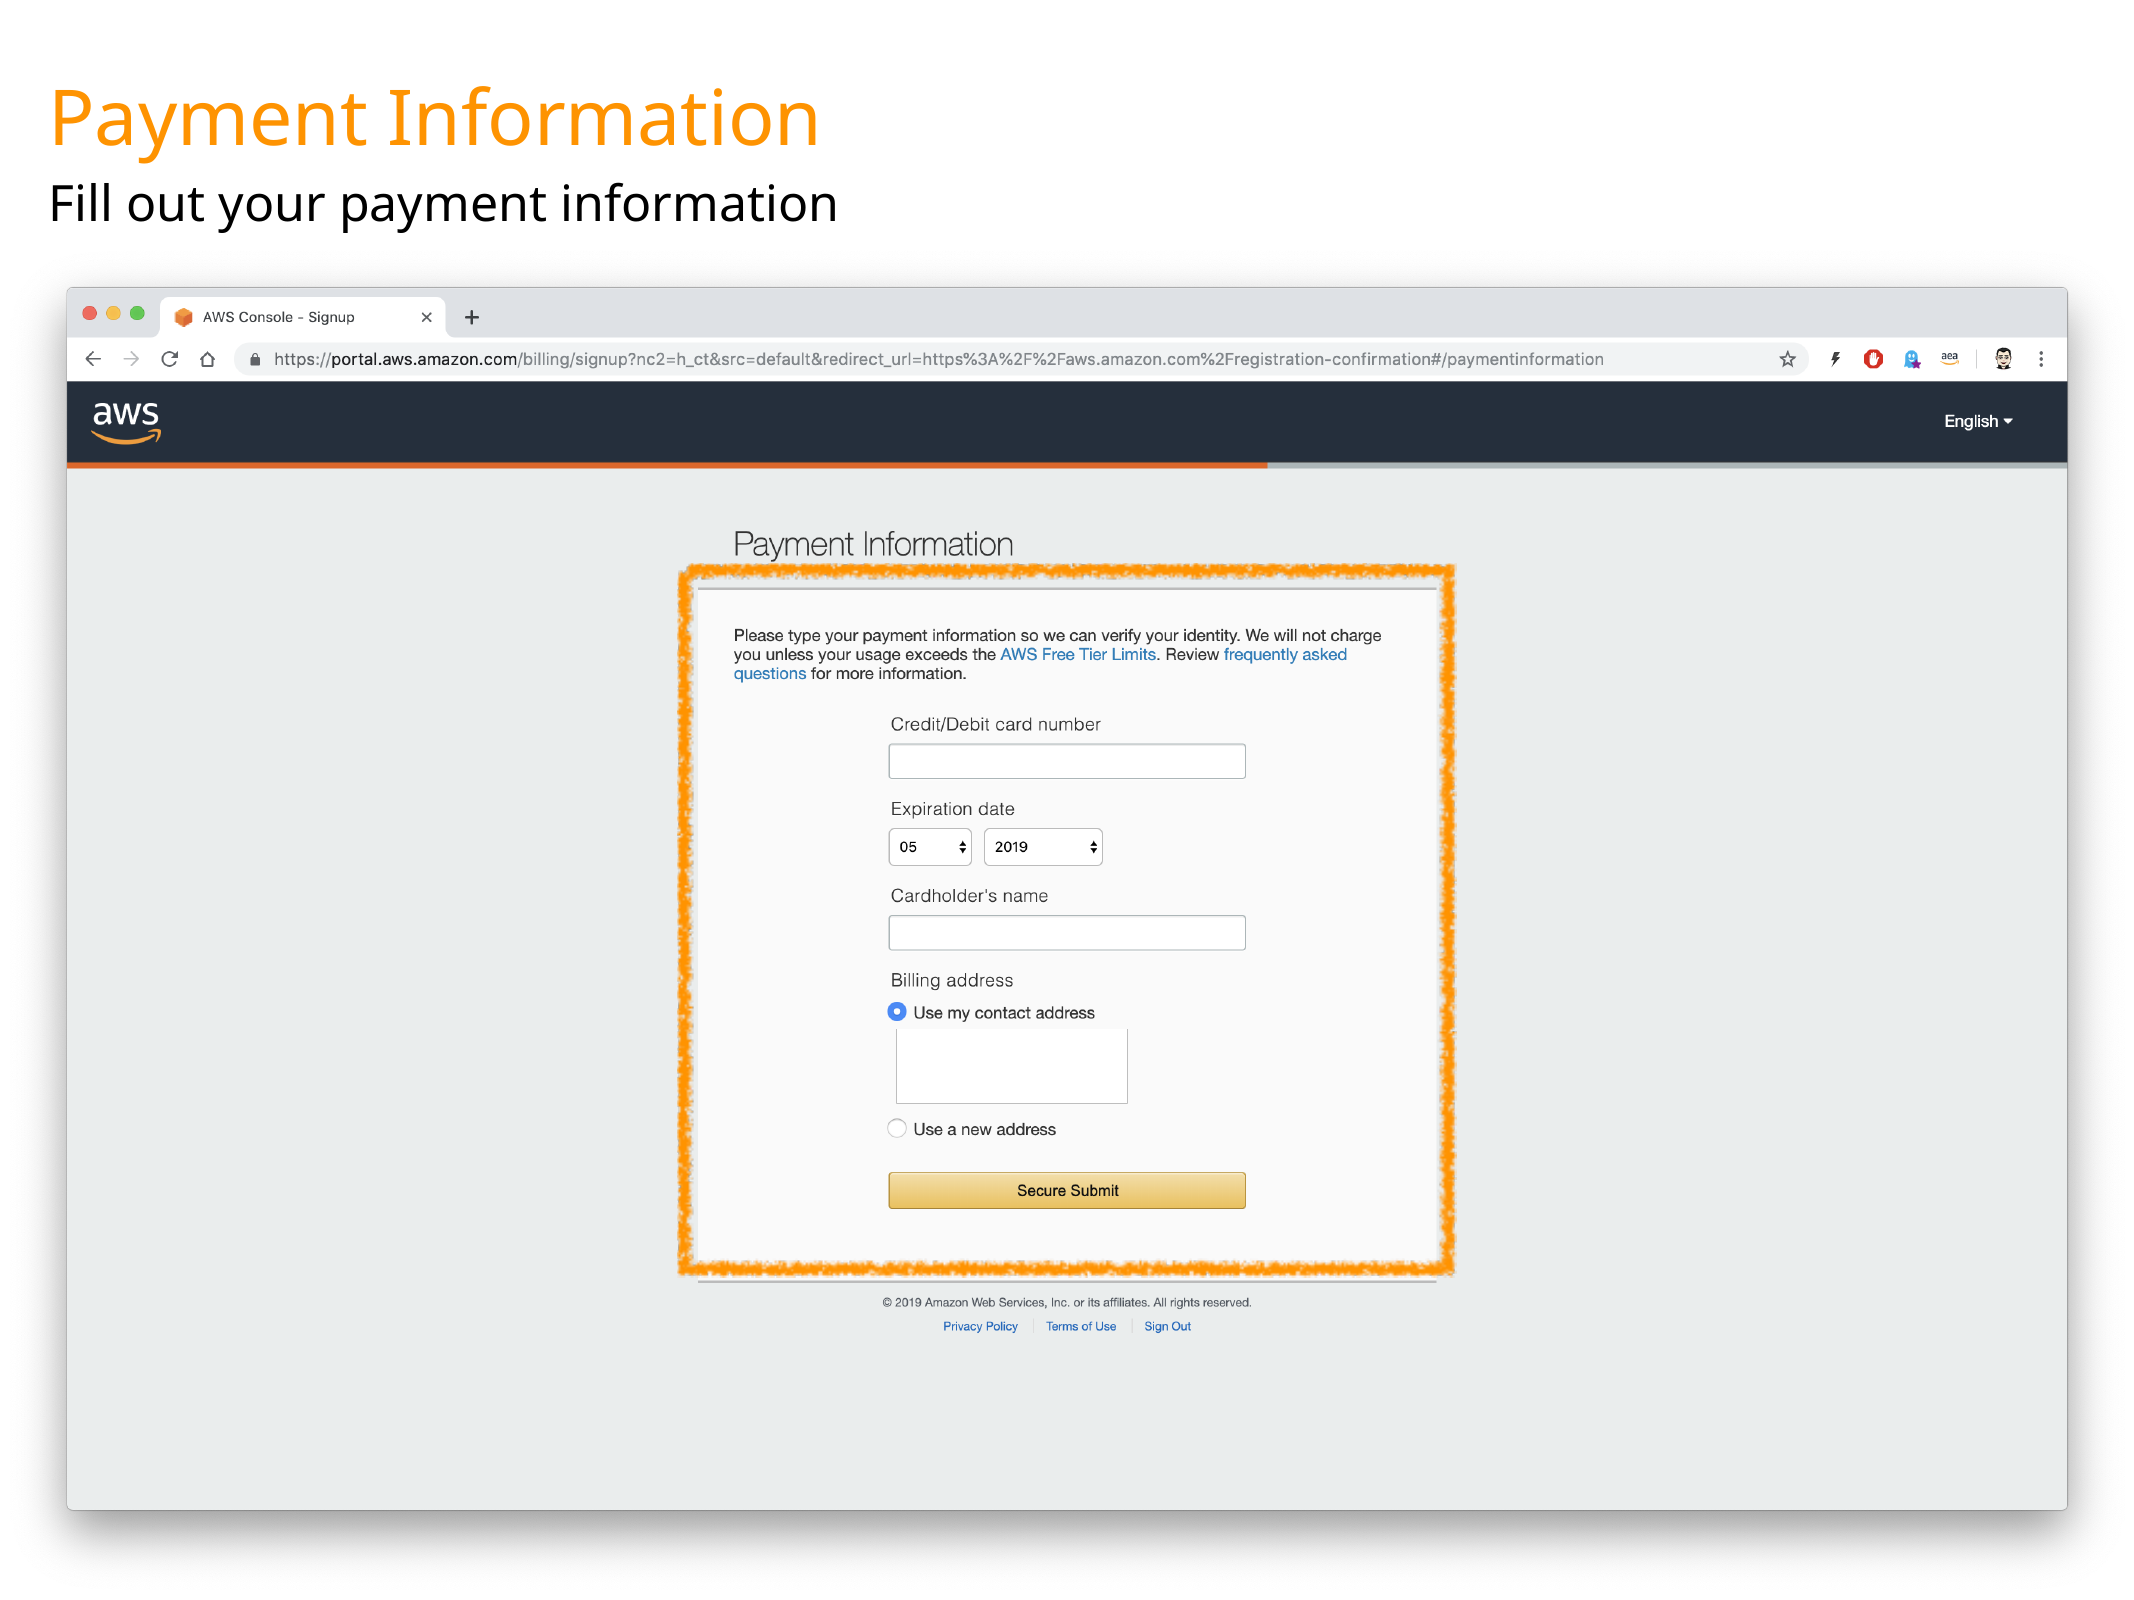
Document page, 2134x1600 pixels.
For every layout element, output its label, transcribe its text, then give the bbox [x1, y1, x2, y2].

picture [0, 242, 2134, 1599]
text_box Fill out your payment information [40, 162, 849, 240]
text_box Payment Information [40, 59, 832, 162]
